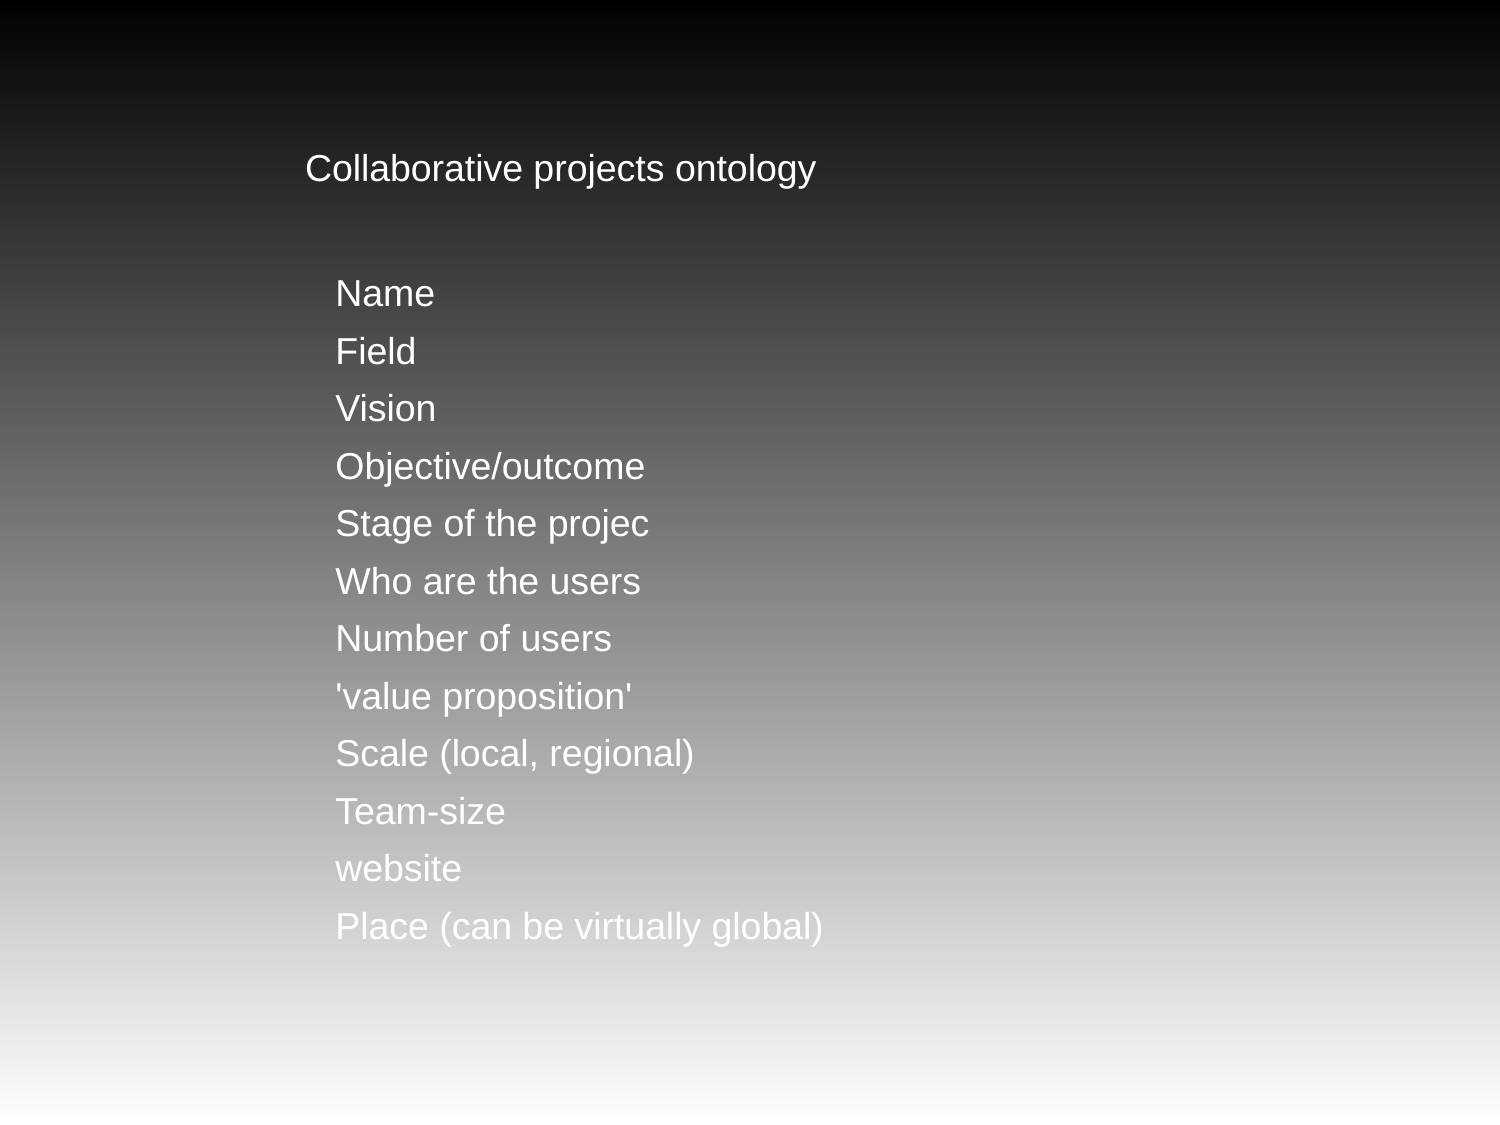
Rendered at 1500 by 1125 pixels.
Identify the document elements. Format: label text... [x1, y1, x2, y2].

list Collaborative projects ontology [290, 128, 1085, 273]
list Name Field Vision Objective/outcome Stage of the projec Who are the users Number of users 'value proposition' Scale (local, regional) Team-size website Place (can be virtually global) [320, 273, 1055, 970]
